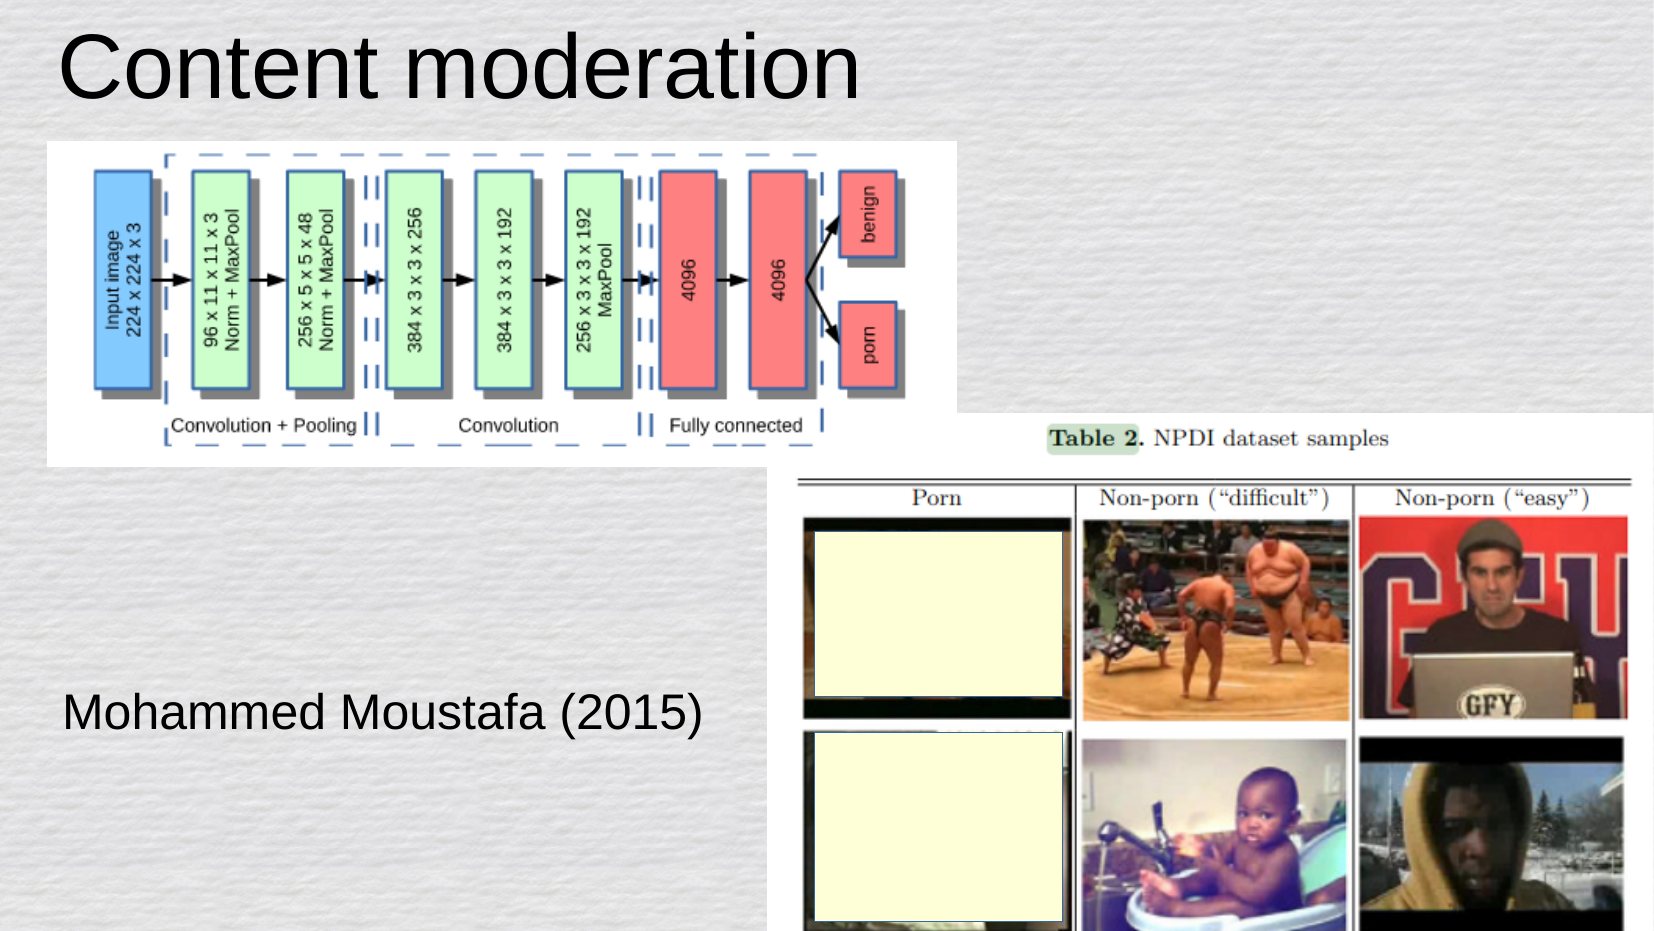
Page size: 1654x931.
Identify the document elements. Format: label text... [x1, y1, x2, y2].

text_box Mohammed Moustafa (2015) [11, 676, 827, 804]
title Content moderation [0, 0, 981, 170]
text_box [814, 732, 1063, 922]
picture [0, 0, 1654, 931]
text_box [814, 531, 1063, 697]
